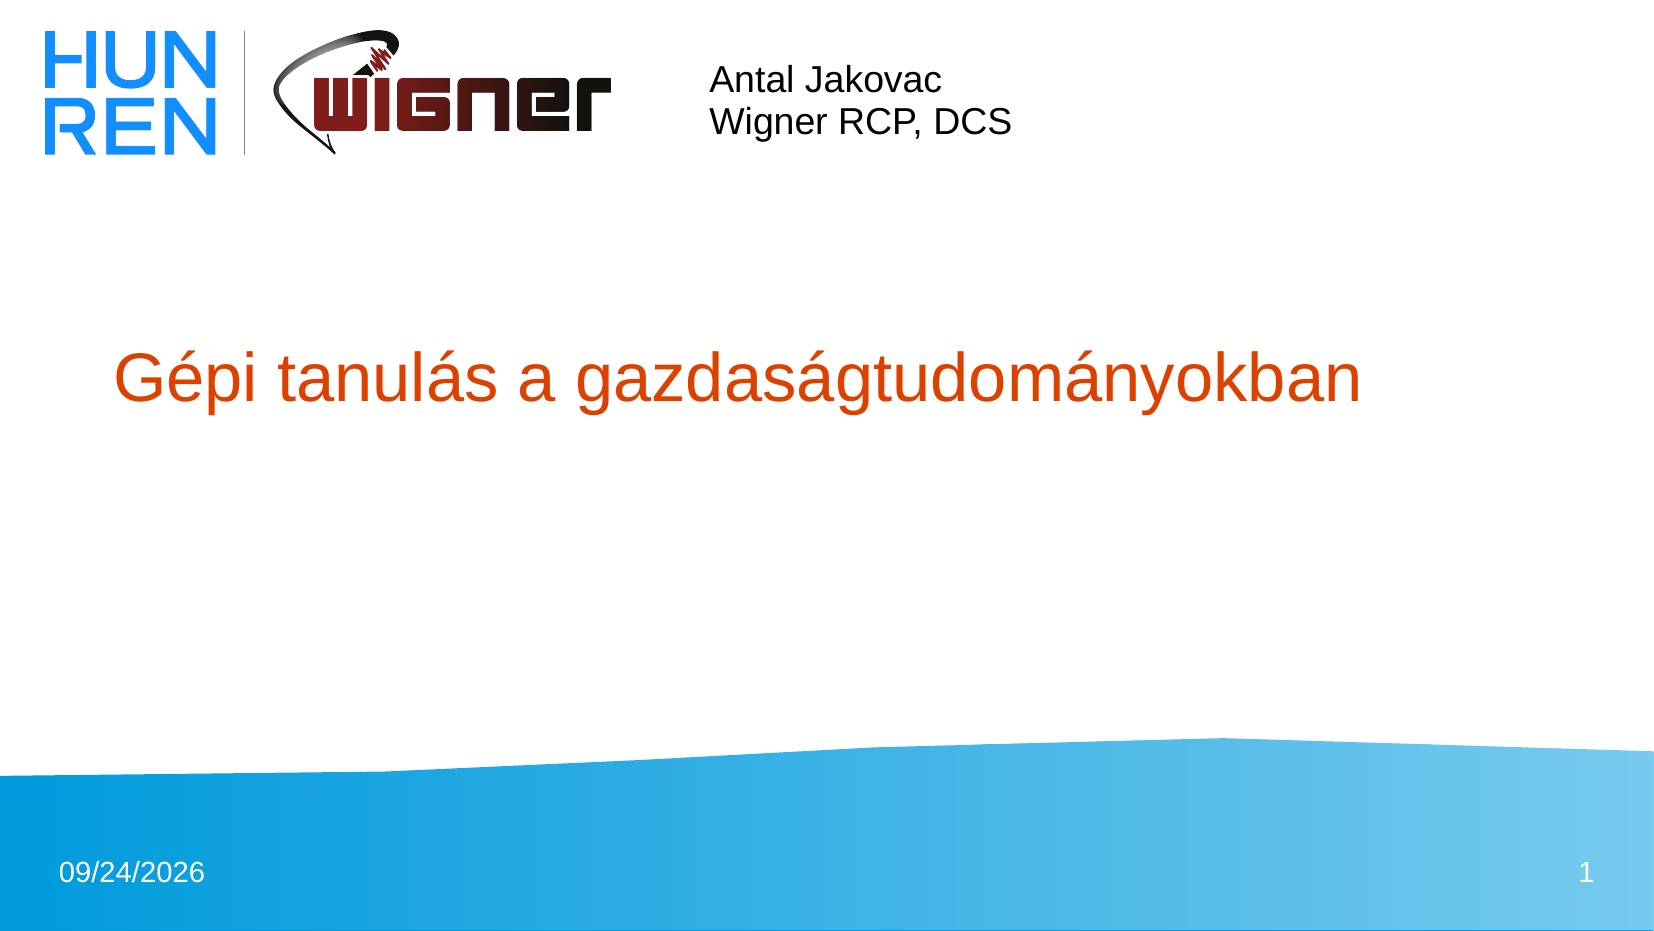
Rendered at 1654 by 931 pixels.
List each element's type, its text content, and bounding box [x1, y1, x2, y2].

text_box Antal Jakovac Wigner RCP, DCS [694, 51, 1162, 151]
title Gépi tanulás a gazdaságtudományokban [0, 289, 1477, 467]
picture [45, 30, 611, 156]
